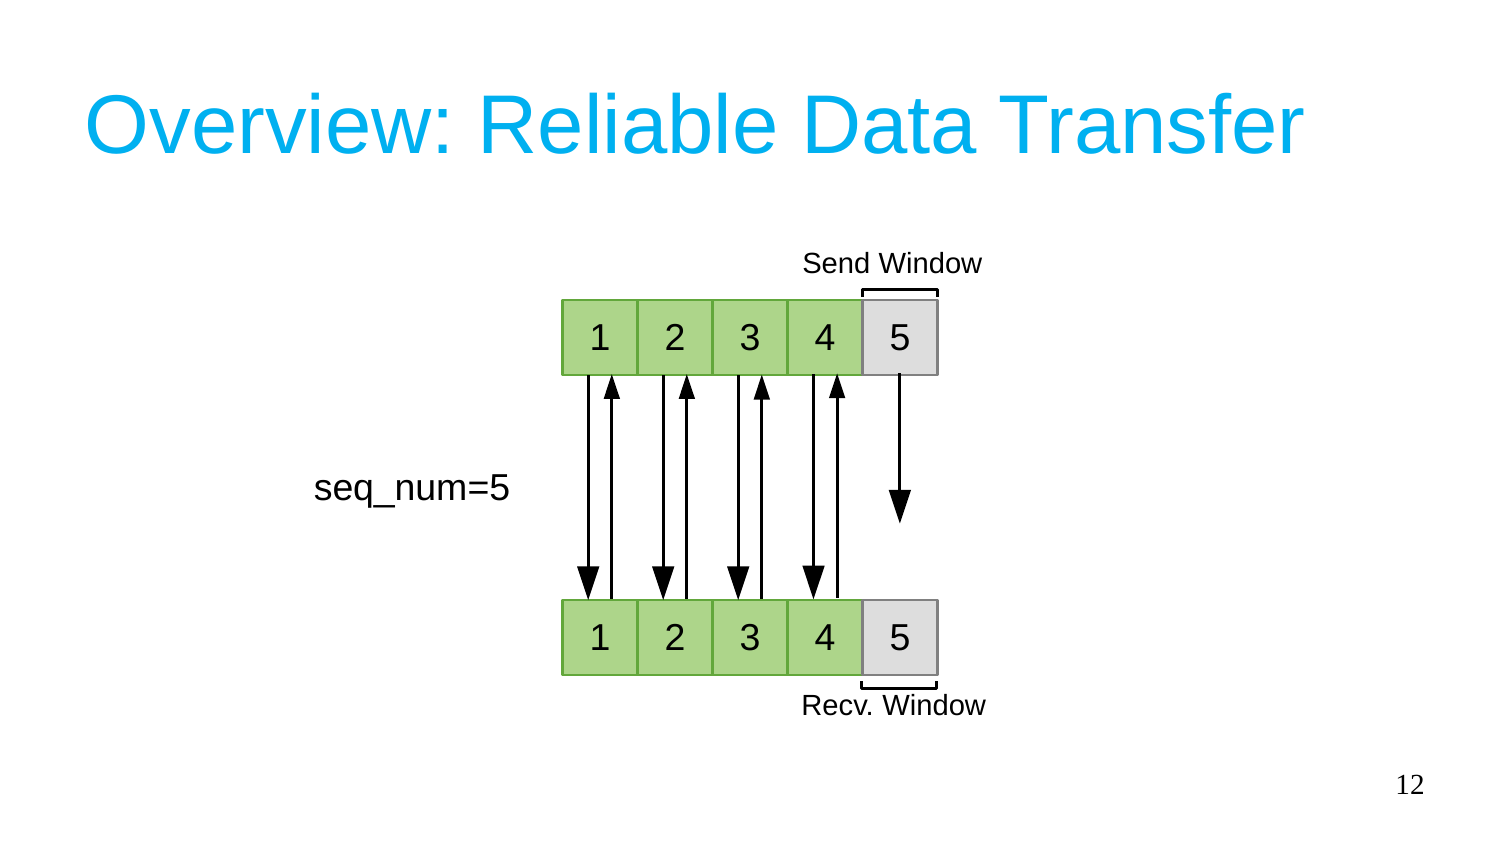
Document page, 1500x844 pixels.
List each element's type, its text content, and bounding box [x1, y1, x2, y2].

text_box 3 [712, 300, 787, 376]
text_box Recv. Window [786, 681, 1012, 739]
text_box 1 [562, 300, 637, 376]
text_box 3 [712, 600, 787, 676]
text_box 4 [787, 600, 862, 676]
text_box 5 [862, 300, 938, 376]
text_box 2 [637, 300, 712, 376]
text_box seq_num=5 [75, 438, 526, 537]
text_box 4 [787, 300, 862, 376]
text_box Send Window [787, 240, 1013, 297]
text_box 1 [562, 600, 637, 676]
text_box 2 [637, 600, 712, 676]
text_box 5 [862, 600, 938, 676]
title Overview: Reliable Data Transfer [69, 44, 1364, 208]
